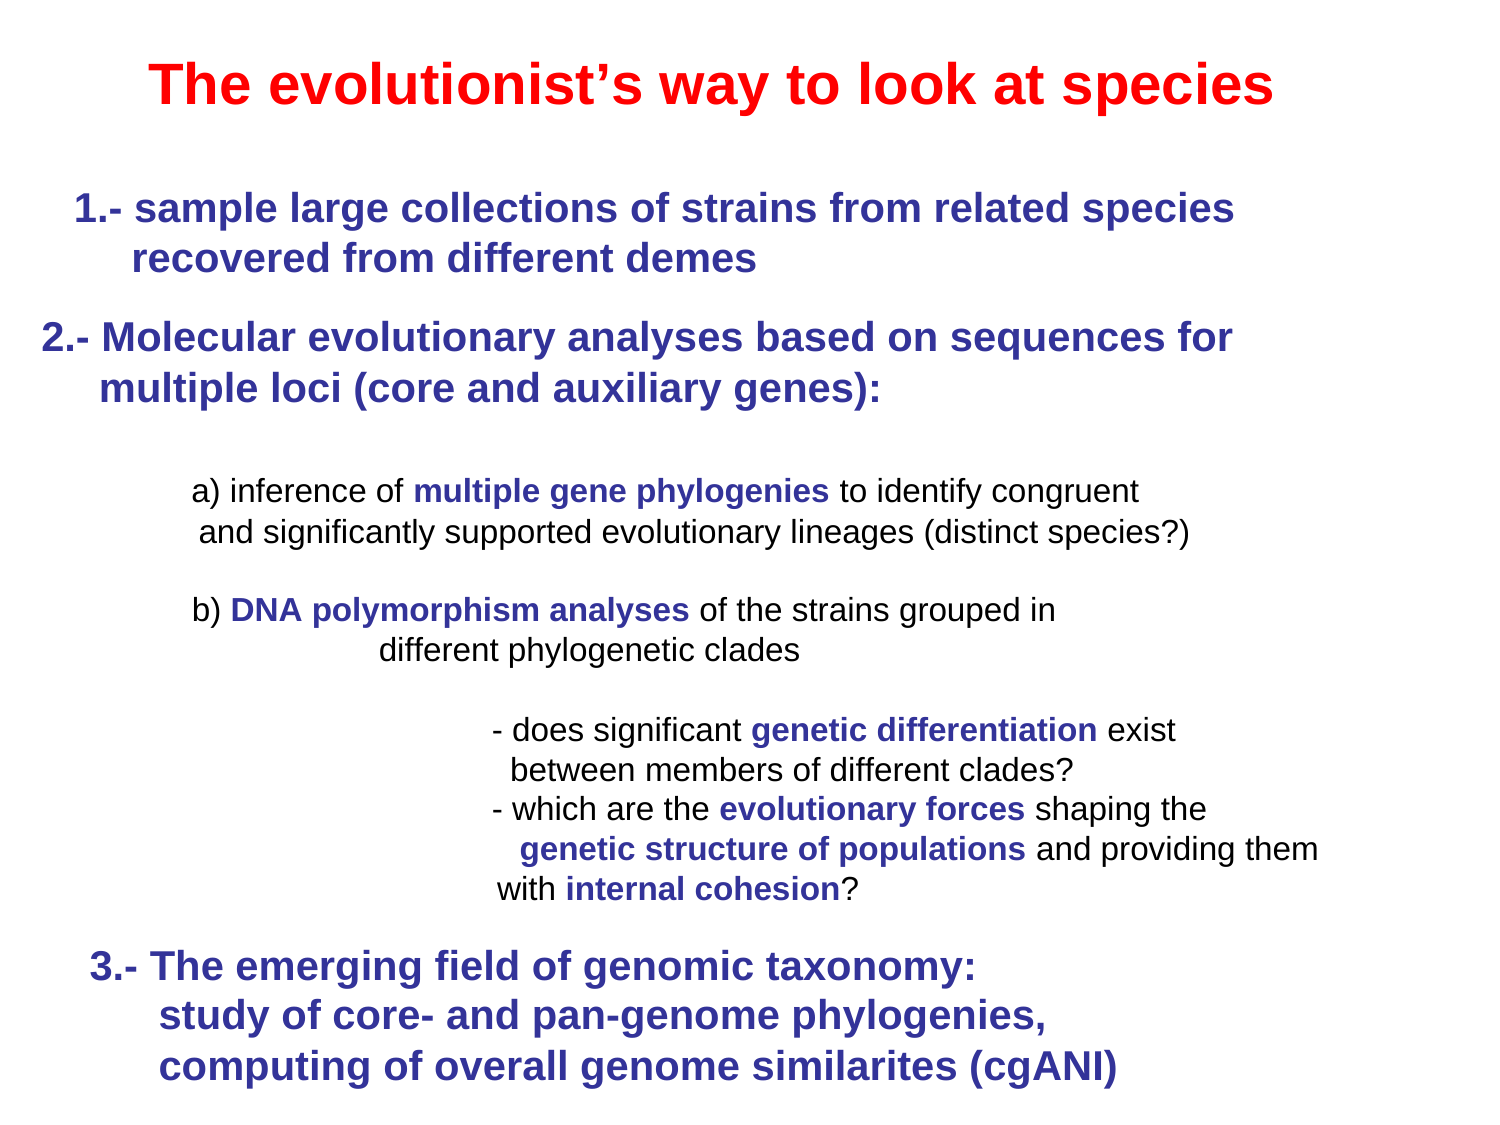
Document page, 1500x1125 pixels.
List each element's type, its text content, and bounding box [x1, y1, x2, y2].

text_box 3.- The emerging field of genomic taxonomy: study of core- and pan-genome phylogenies, computing of overall genome similarites (cgANI) [74, 930, 1145, 1097]
text_box 1.- sample large collections of strains from related species recovered from different demes [59, 172, 1263, 289]
text_box 2.- Molecular evolutionary analyses based on sequences for multiple loci (core and auxiliary genes): a) inference of multiple gene phylogenies to identify congruent and significantly supported evolutionary lineages (distinct species?) [26, 302, 1471, 559]
text_box b) DNA polymorphism analyses of the strains grouped in different phylogenetic clades - does significant genetic differentiation exist between members of different clades? - which are the evolutionary forces shaping the genetic structure of populations and providing them with internal cohesion? [177, 580, 1471, 916]
text_box The evolutionist’s way to look at species [133, 38, 1292, 125]
